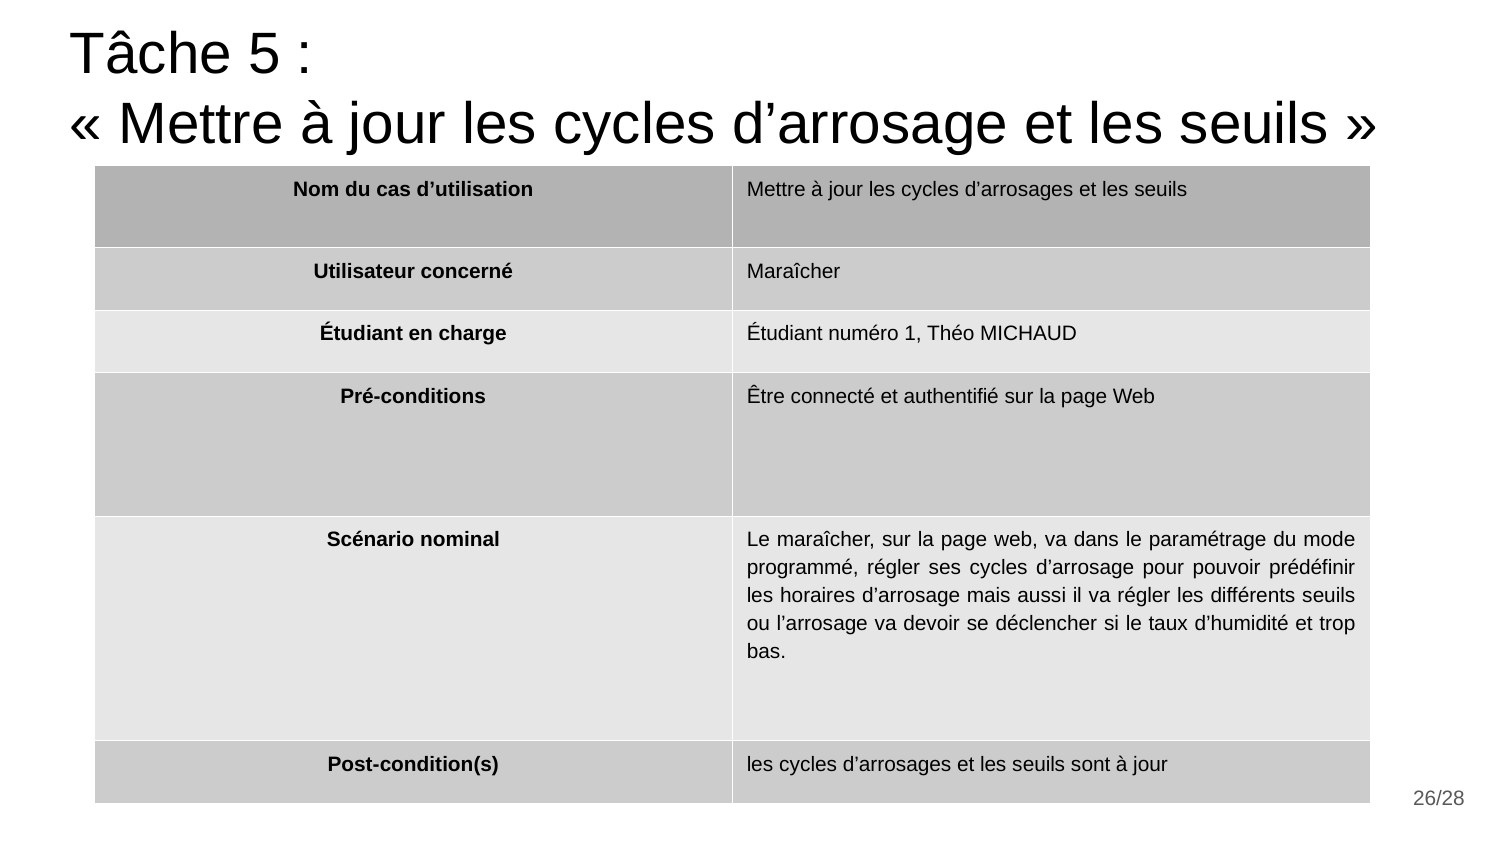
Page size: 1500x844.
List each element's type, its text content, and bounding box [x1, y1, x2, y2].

table_header Nom du cas d’utilisation [95, 166, 732, 247]
table_cell Post-condition(s) [95, 741, 732, 803]
table_header Mettre à jour les cycles d’arrosages et les seuils [733, 166, 1370, 247]
slide_number <numéro>/28 [1389, 764, 1480, 830]
title Tâche 5 : « Mettre à jour les cycles d’arrosage et les seuils » [55, 0, 1453, 94]
table_cell les cycles d’arrosages et les seuils sont à jour [733, 741, 1370, 803]
table_cell Étudiant en charge [95, 311, 732, 372]
table_cell Le maraîcher, sur la page web, va dans le paramétrage du mode programmé, régler ses cycles d’arrosage pour pouvoir prédéfinir les horaires d’arrosage mais aussi il va régler les différents seuils ou l’arrosage va devoir se déclencher si le taux d’humidité et trop bas. [733, 517, 1370, 740]
table_cell Scénario nominal [95, 517, 732, 740]
table_cell Pré-conditions [95, 373, 732, 516]
table_cell Étudiant numéro 1, Théo MICHAUD [733, 311, 1370, 372]
table_cell Maraîcher [733, 248, 1370, 310]
table_cell Utilisateur concerné [95, 248, 732, 310]
table_cell Être connecté et authentifié sur la page Web [733, 373, 1370, 516]
